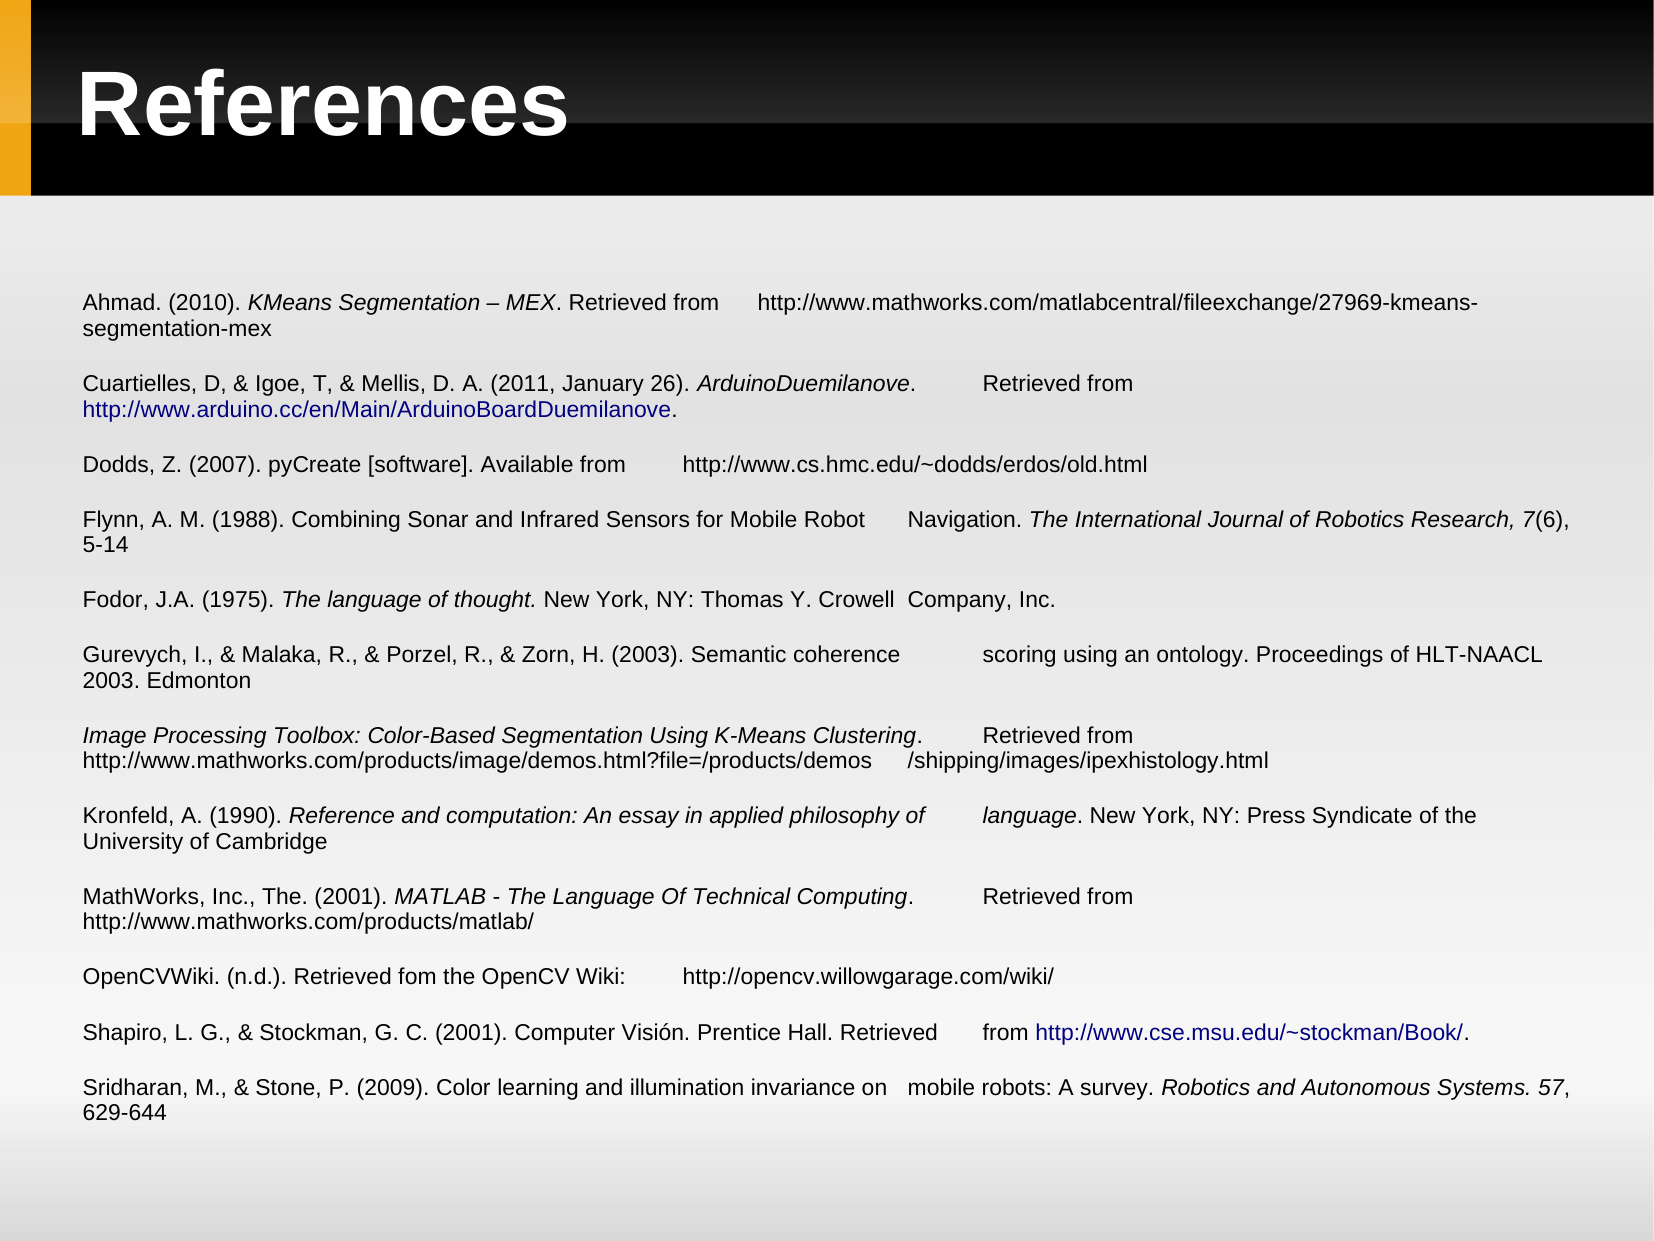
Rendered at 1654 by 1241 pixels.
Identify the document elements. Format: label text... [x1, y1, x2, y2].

picture [0, 0, 1654, 1241]
list Ahmad. (2010). KMeans Segmentation – MEX. Retrieved from http://www.mathworks.com/matlabcentral/fileexchange/27969-kmeans- segmentation-mex Cuartielles, D, & Igoe, T, & Mellis, D. A. (2011, January 26). ArduinoDuemilanove. Retrieved from http://www.arduino.cc/en/Main/ArduinoBoardDuemilanove. Dodds, Z. (2007). pyCreate [software]. Available from http://www.cs.hmc.edu/~dodds/erdos/old.html Flynn, A. M. (1988). Combining Sonar and Infrared Sensors for Mobile Robot Navigation. The International Journal of Robotics Research, 7(6), 5-14 Fodor, J.A. (1975). The language of thought. New York, NY: Thomas Y. Crowell Company, Inc. Gurevych, I., & Malaka, R., & Porzel, R., & Zorn, H. (2003). Semantic coherence scoring using an ontology. Proceedings of HLT-NAACL 2003. Edmonton Image Processing Toolbox: Color-Based Segmentation Using K-Means Clustering. Retrieved from http://www.mathworks.com/products/image/demos.html?file=/products/demos /shipping/images/ipexhistology.html Kronfeld, A. (1990). Reference and computation: An essay in applied philosophy of language. New York, NY: Press Syndicate of the University of Cambridge MathWorks, Inc., The. (2001). MATLAB - The Language Of Technical Computing. Retrieved from http://www.mathworks.com/products/matlab/ OpenCVWiki. (n.d.). Retrieved fom the OpenCV Wiki: http://opencv.willowgarage.com/wiki/ Shapiro, L. G., & Stockman, G. C. (2001). Computer Visión. Prentice Hall. Retrieved from http://www.cse.msu.edu/~stockman/Book/. Sridharan, M., & Stone, P. (2009). Color learning and illumination invariance on mobile robots: A survey. Robotics and Autonomous Systems. 57, 629-644 [82, 290, 1571, 1126]
title References [76, 0, 1565, 208]
